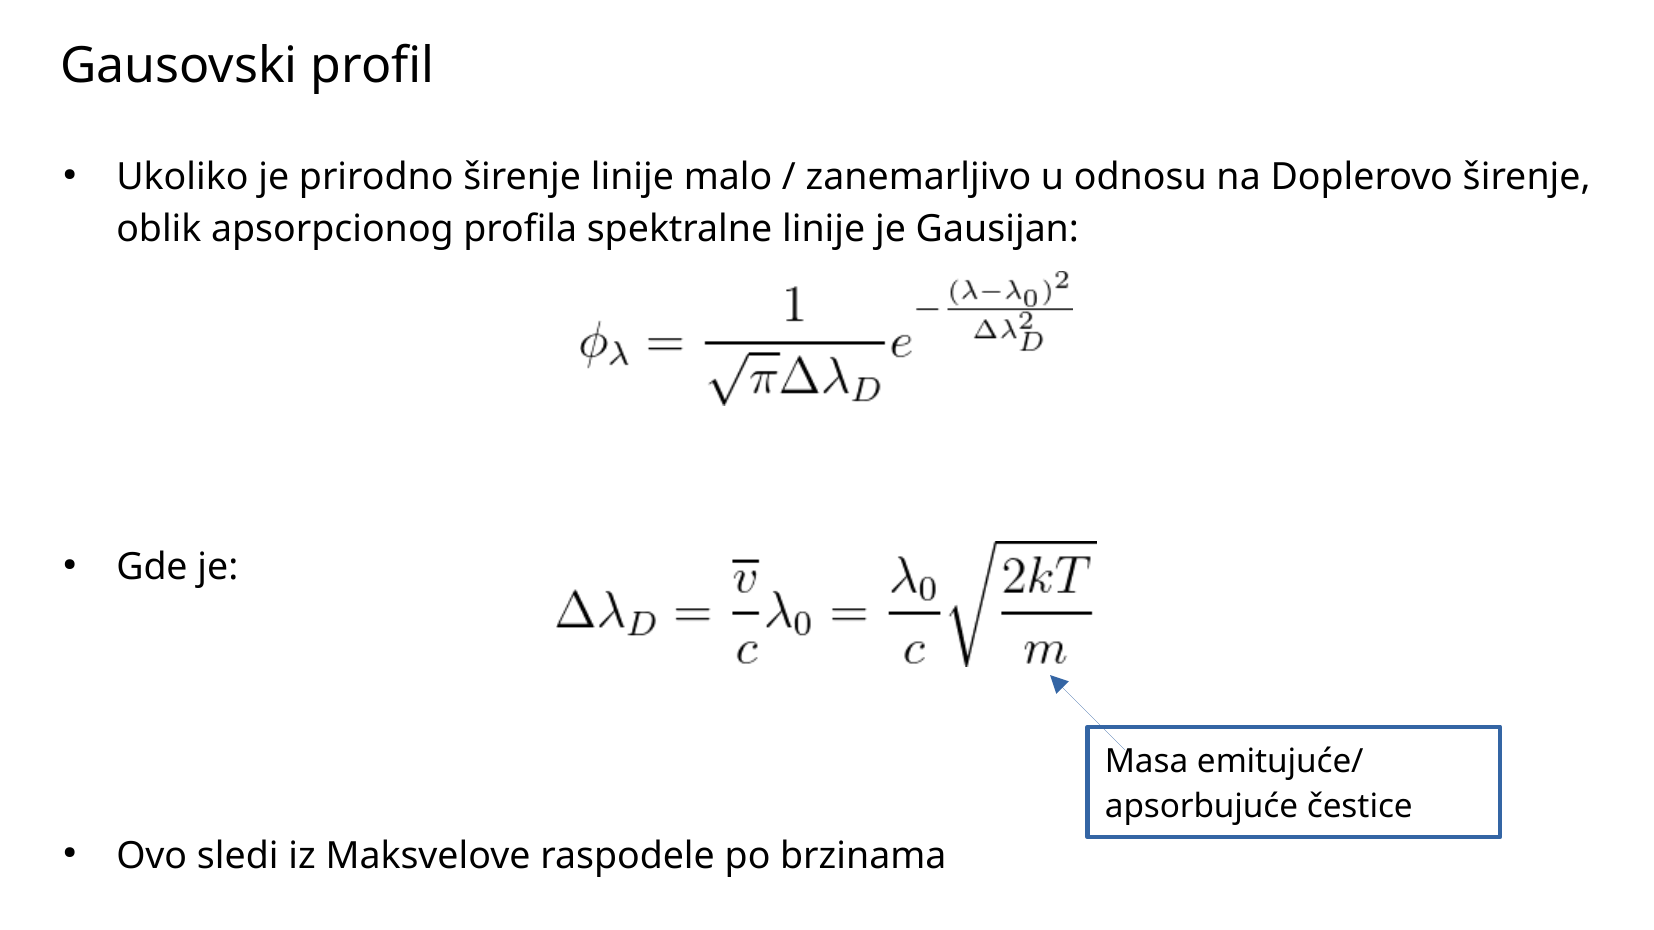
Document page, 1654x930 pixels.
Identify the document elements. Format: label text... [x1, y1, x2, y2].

title Gausovski profil [59, 13, 1648, 113]
picture [580, 271, 1073, 406]
picture [556, 541, 1097, 667]
list Ukoliko je prirodno širenje linije malo / zanemarljivo u odnosu na Doplerovo širenje, oblik apsorpcionog profila spektralne linije je Gausijan: Gde je: Ovo sledi iz Maksvelove raspodele po brzinama [45, 149, 1635, 880]
text_box Masa emitujuće/ apsorbujuće čestice [1087, 726, 1501, 826]
